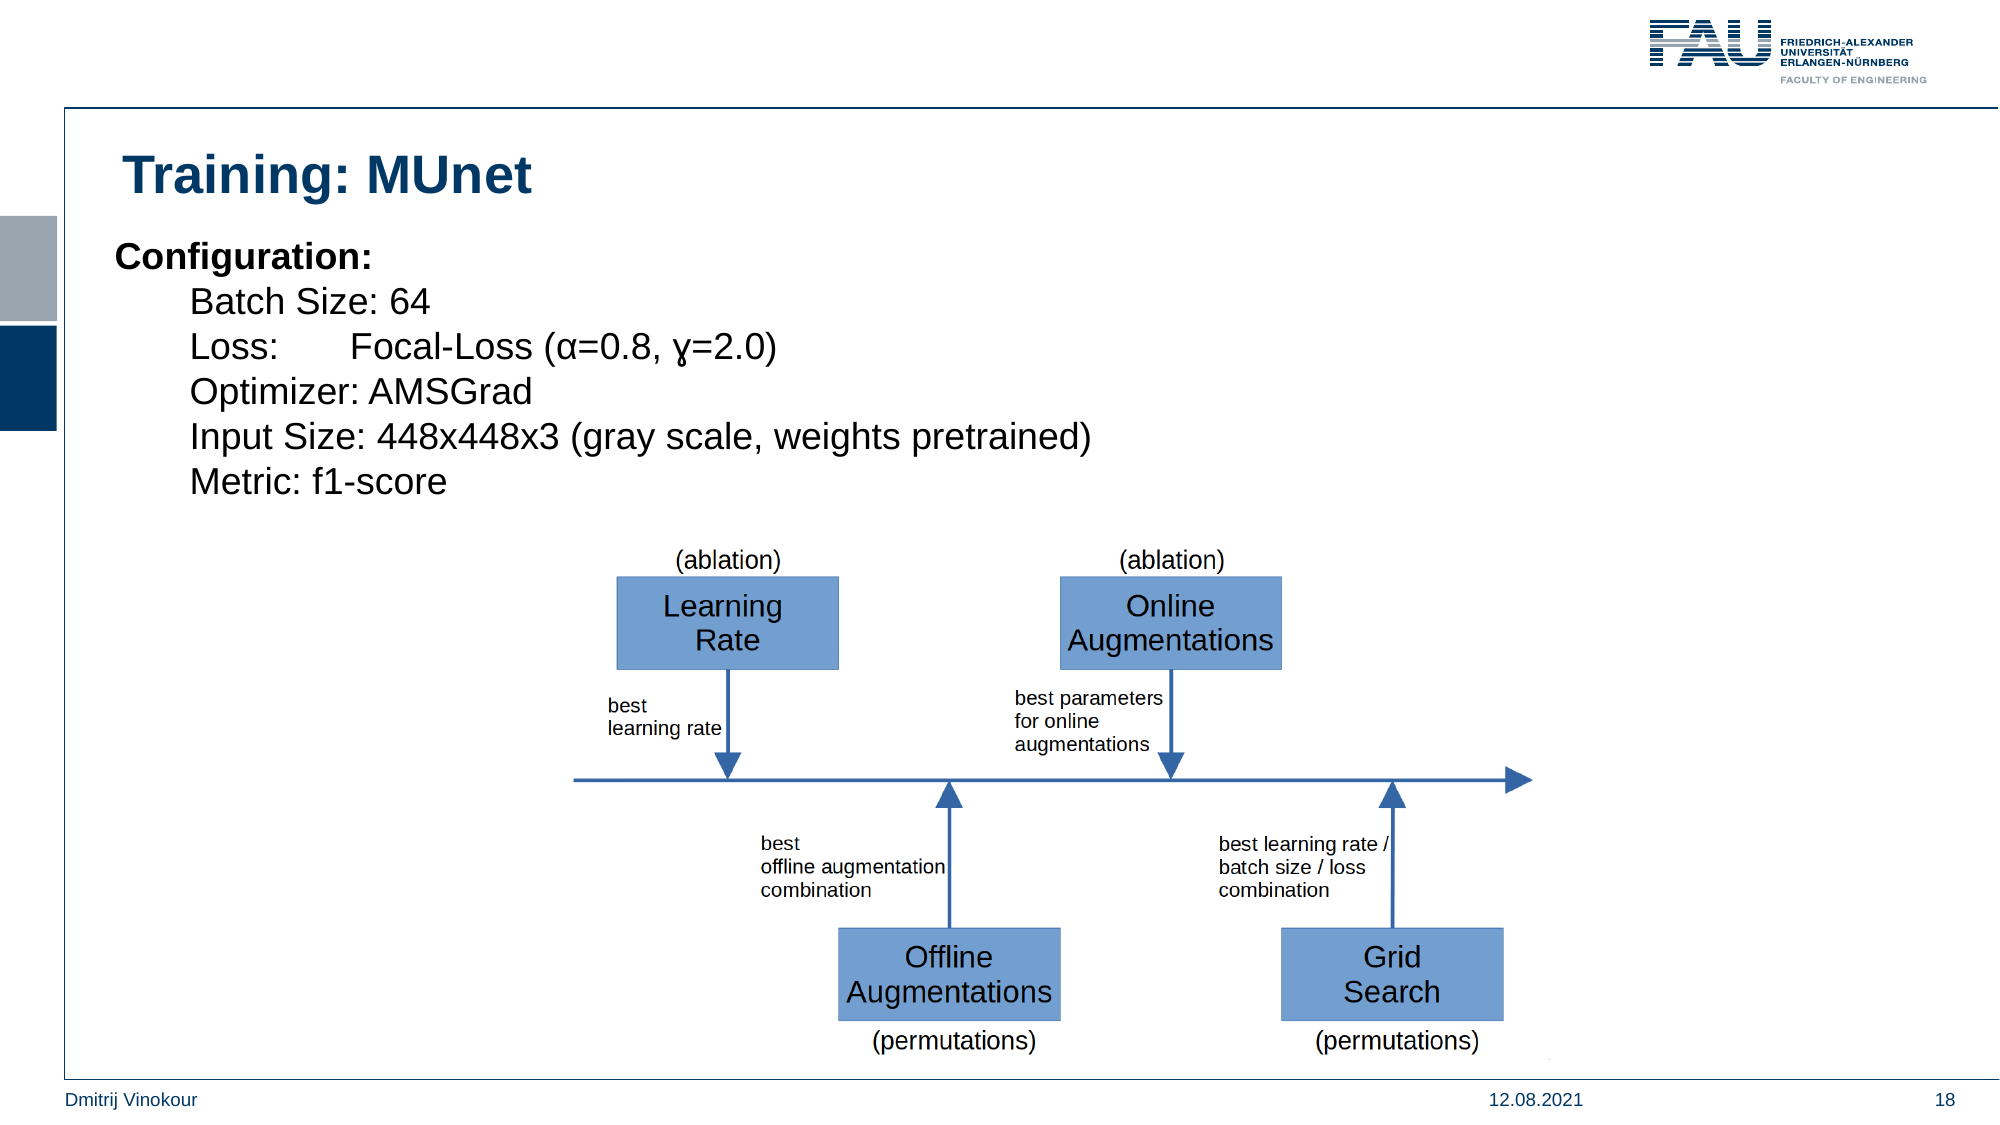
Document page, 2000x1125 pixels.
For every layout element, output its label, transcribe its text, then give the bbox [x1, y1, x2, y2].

text_box Training: MUnet [122, 139, 1946, 224]
text_box Dmitrij Vinokour [64, 1087, 1403, 1119]
text_box 12.08.2021 [1489, 1087, 1725, 1119]
picture [561, 524, 1550, 1060]
text_box <number> [1798, 1087, 1956, 1119]
text_box Configuration: Batch Size: 64 Loss: Focal-Loss (α=0.8, ɣ=2.0) Optimizer: AMSGrad Input Size: 448x448x3 (gray scale, weights pretrained) Metric: f1-score [99, 224, 1946, 450]
